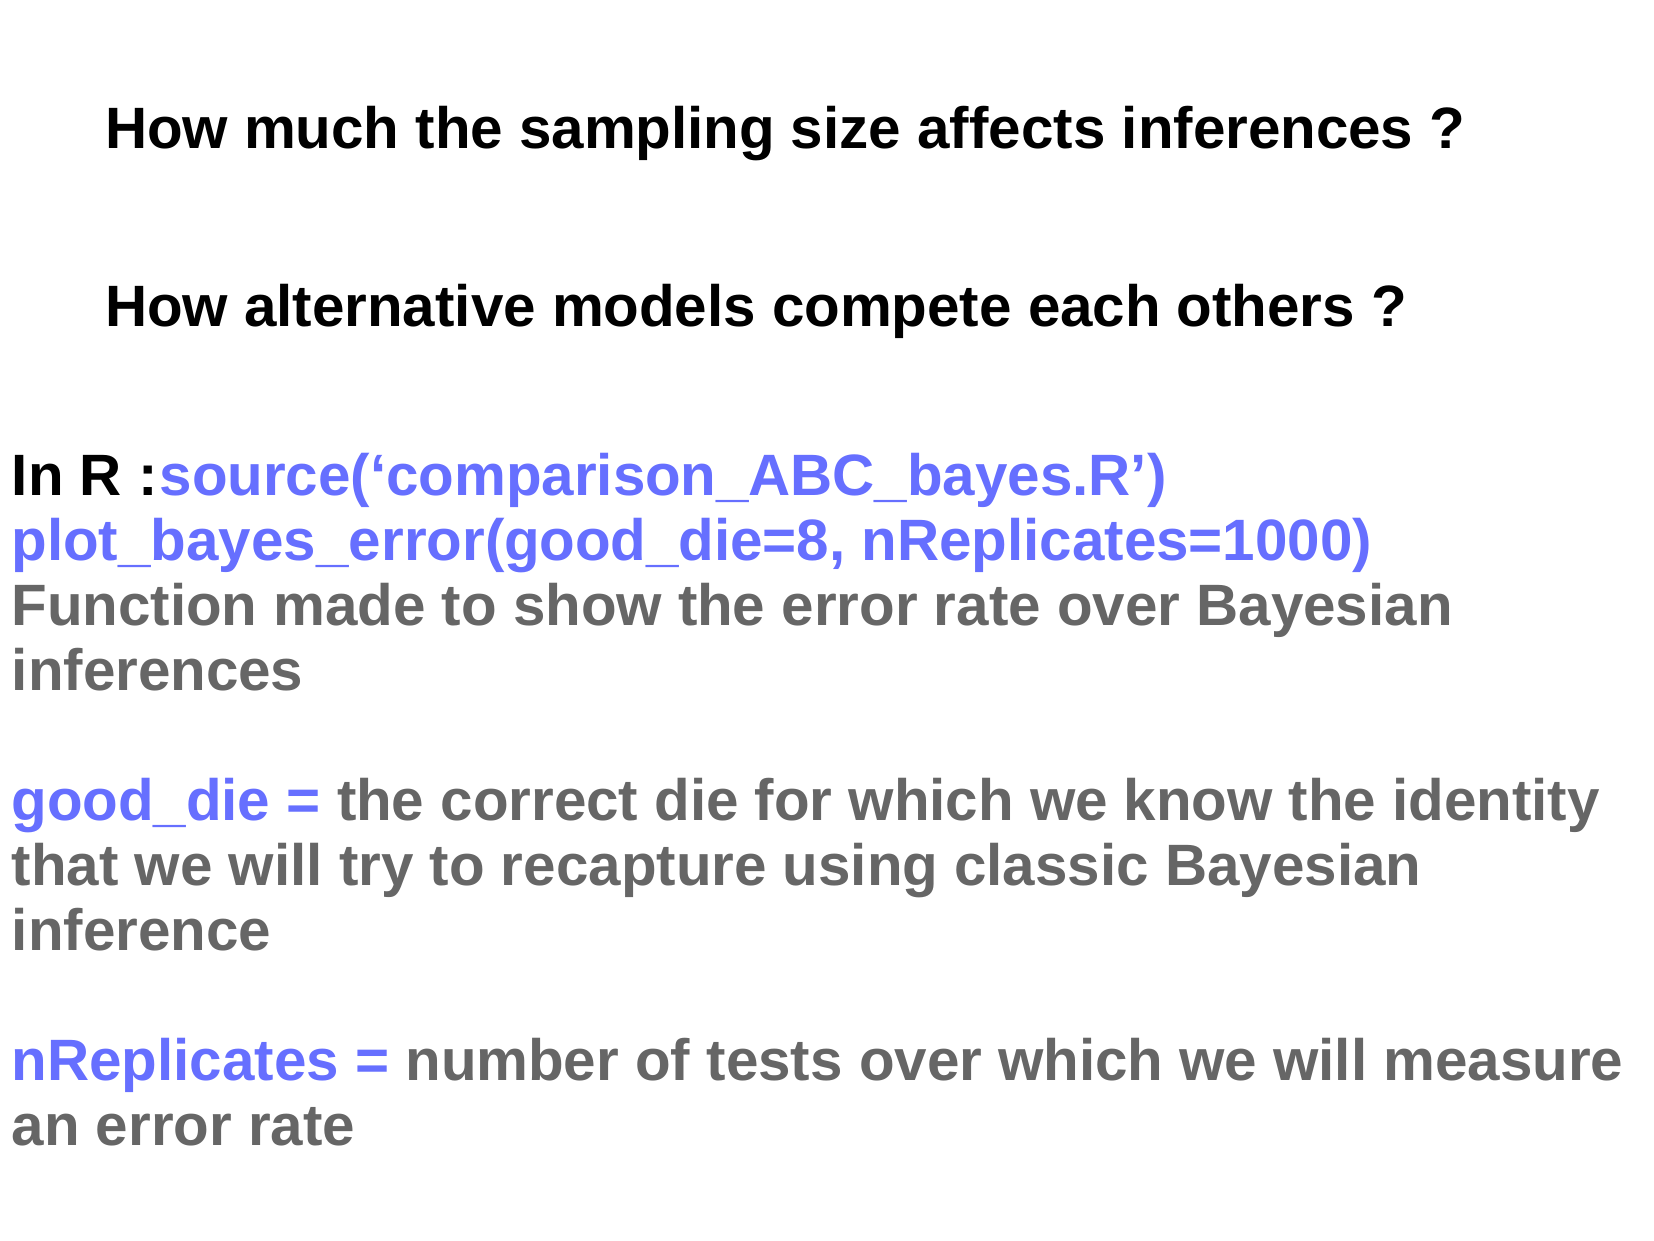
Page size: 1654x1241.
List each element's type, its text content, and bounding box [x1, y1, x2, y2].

text_box In R : source(‘comparison_ABC_bayes.R’) plot_bayes_error(good_die=8, nReplicates=1000) Function made to show the error rate over Bayesian inferences good_die = the correct die for which we know the identity that we will try to recapture using classic Bayesian inference nReplicates = number of tests over which we will measure an error rate [0, 435, 1653, 1231]
text_box How much the sampling size affects inferences ? [90, 88, 1542, 188]
text_box How alternative models compete each others ? [90, 266, 1542, 365]
